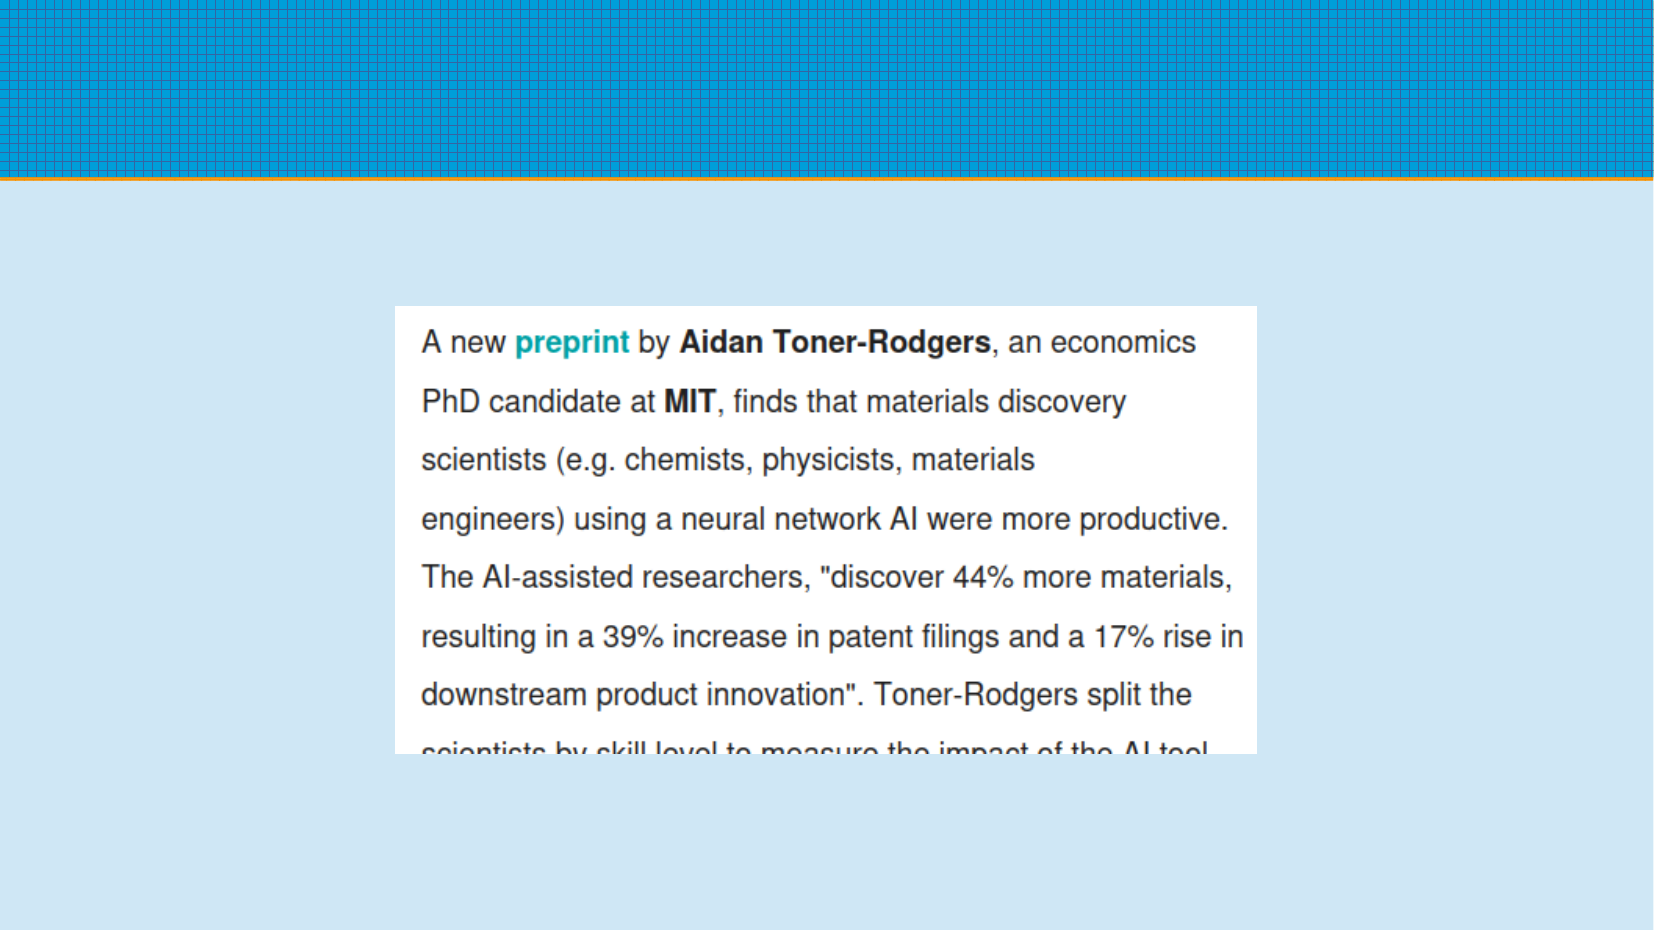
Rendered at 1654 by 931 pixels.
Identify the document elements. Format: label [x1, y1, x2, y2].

picture [395, 306, 1257, 754]
